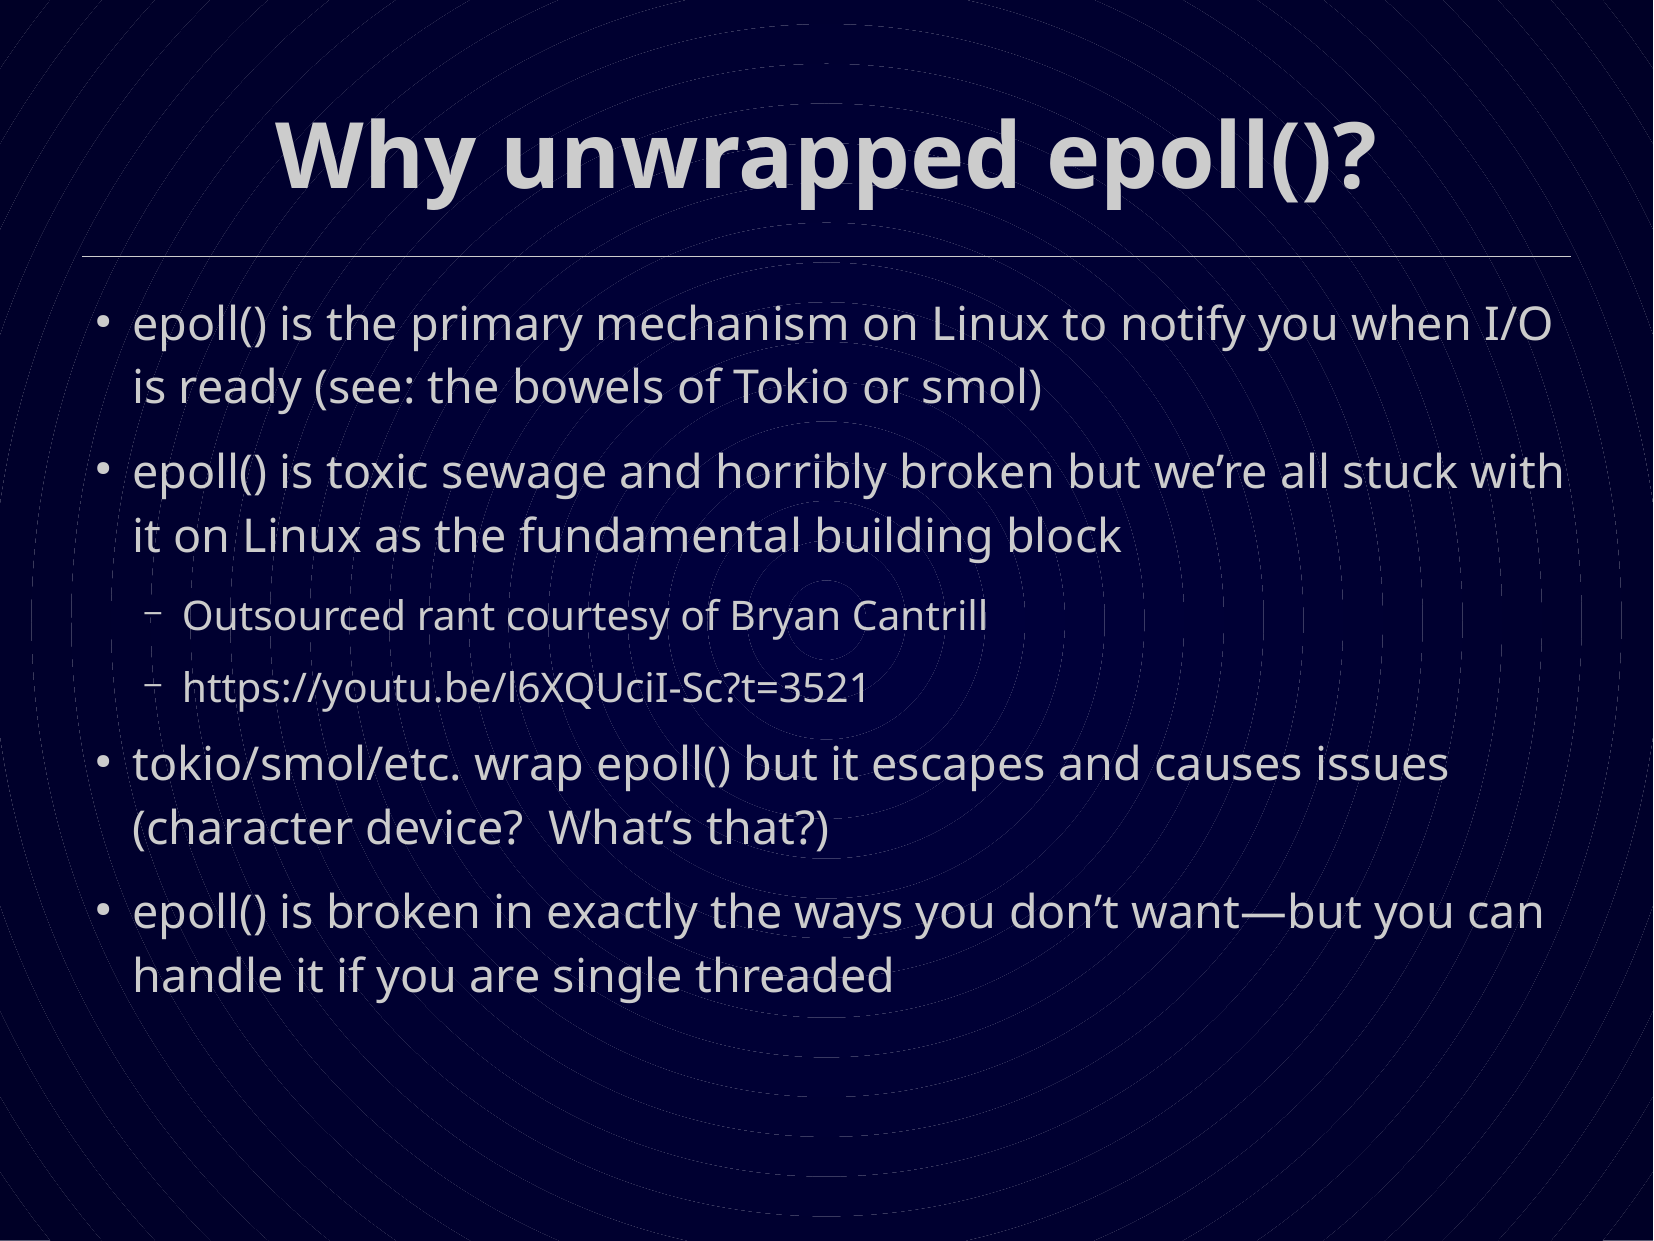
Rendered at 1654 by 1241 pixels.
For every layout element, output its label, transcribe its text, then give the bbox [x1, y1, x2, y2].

title Why unwrapped epoll()? [82, 49, 1571, 257]
list epoll() is the primary mechanism on Linux to notify you when I/O is ready (see: the bowels of Tokio or smol) epoll() is toxic sewage and horribly broken but we’re all stuck with it on Linux as the fundamental building block Outsourced rant courtesy of Bryan Cantrill https://youtu.be/l6XQUciI-Sc?t=3521 tokio/smol/etc. wrap epoll() but it escapes and causes issues (character device? What’s that?) epoll() is broken in exactly the ways you don’t want—but you can handle it if you are single threaded [82, 290, 1571, 1010]
